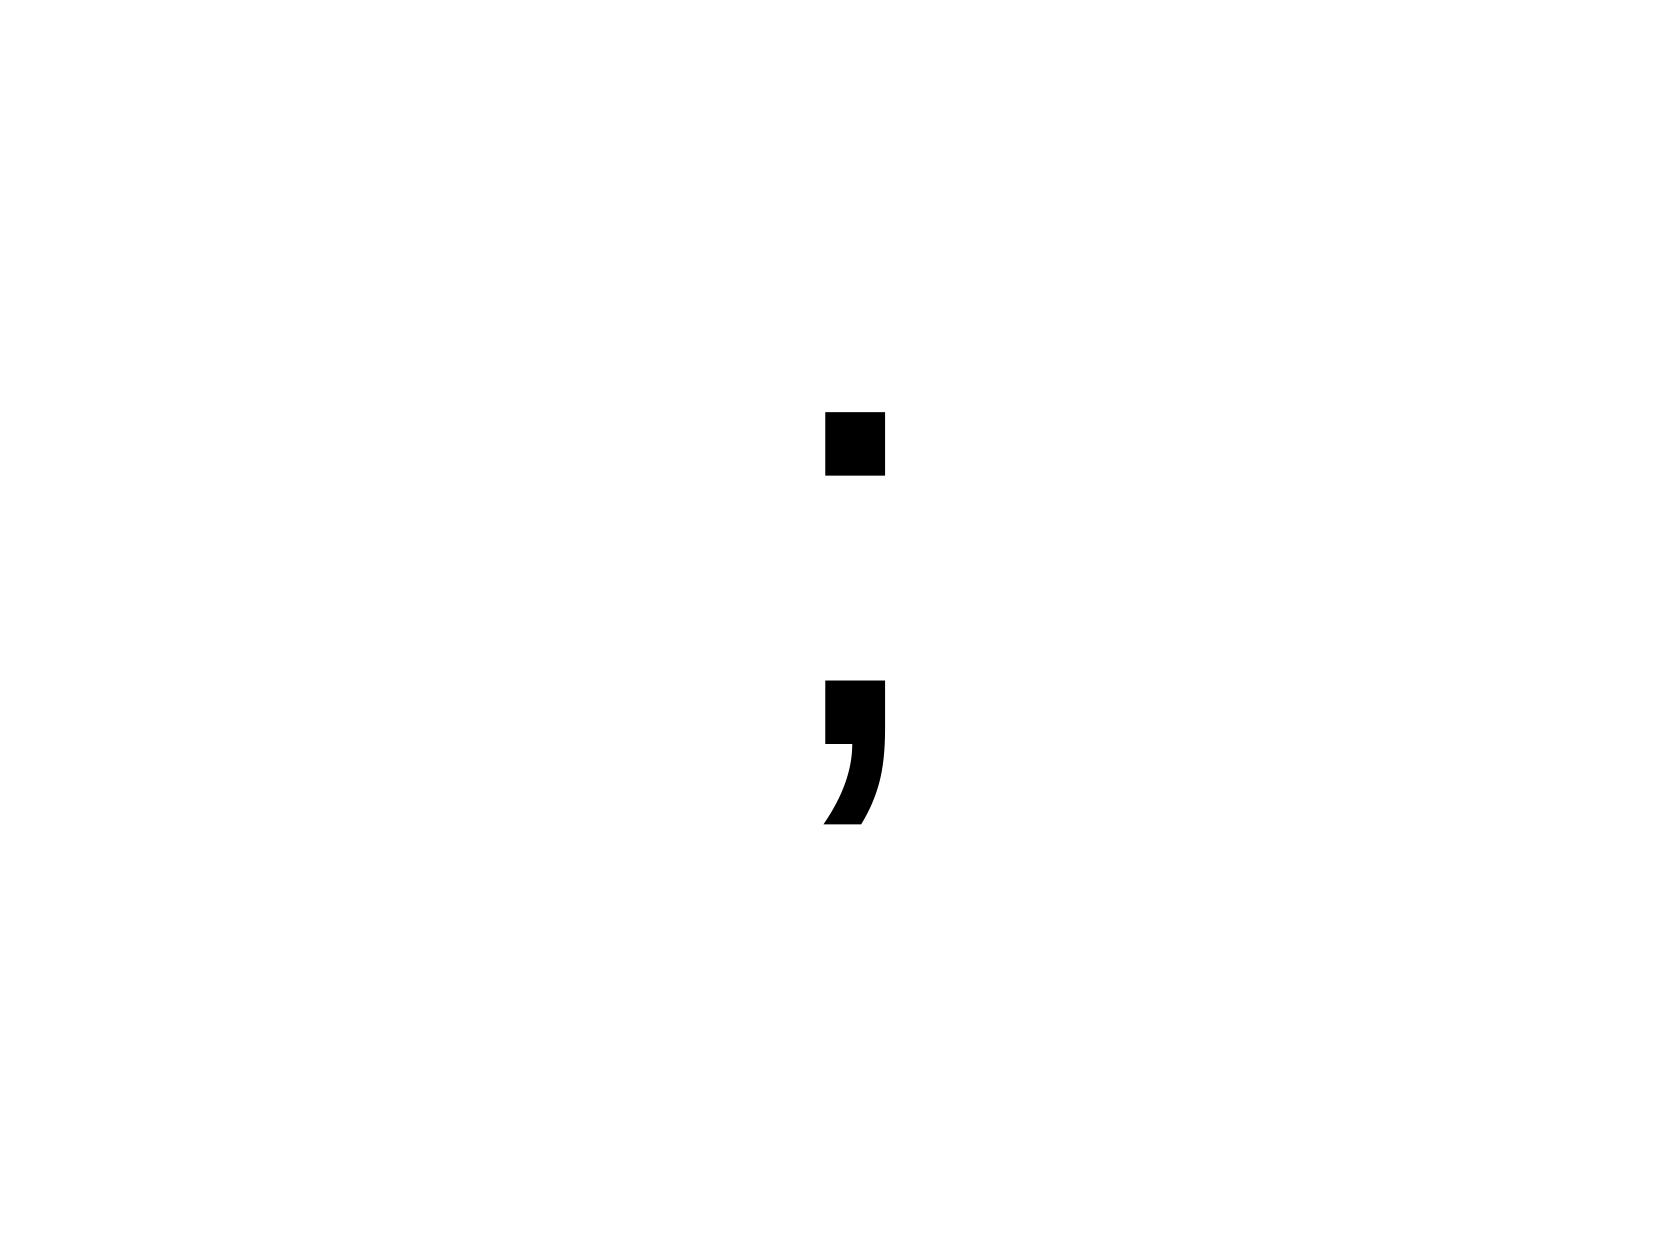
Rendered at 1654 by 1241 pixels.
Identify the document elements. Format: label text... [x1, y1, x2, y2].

list ; [525, 175, 1088, 946]
